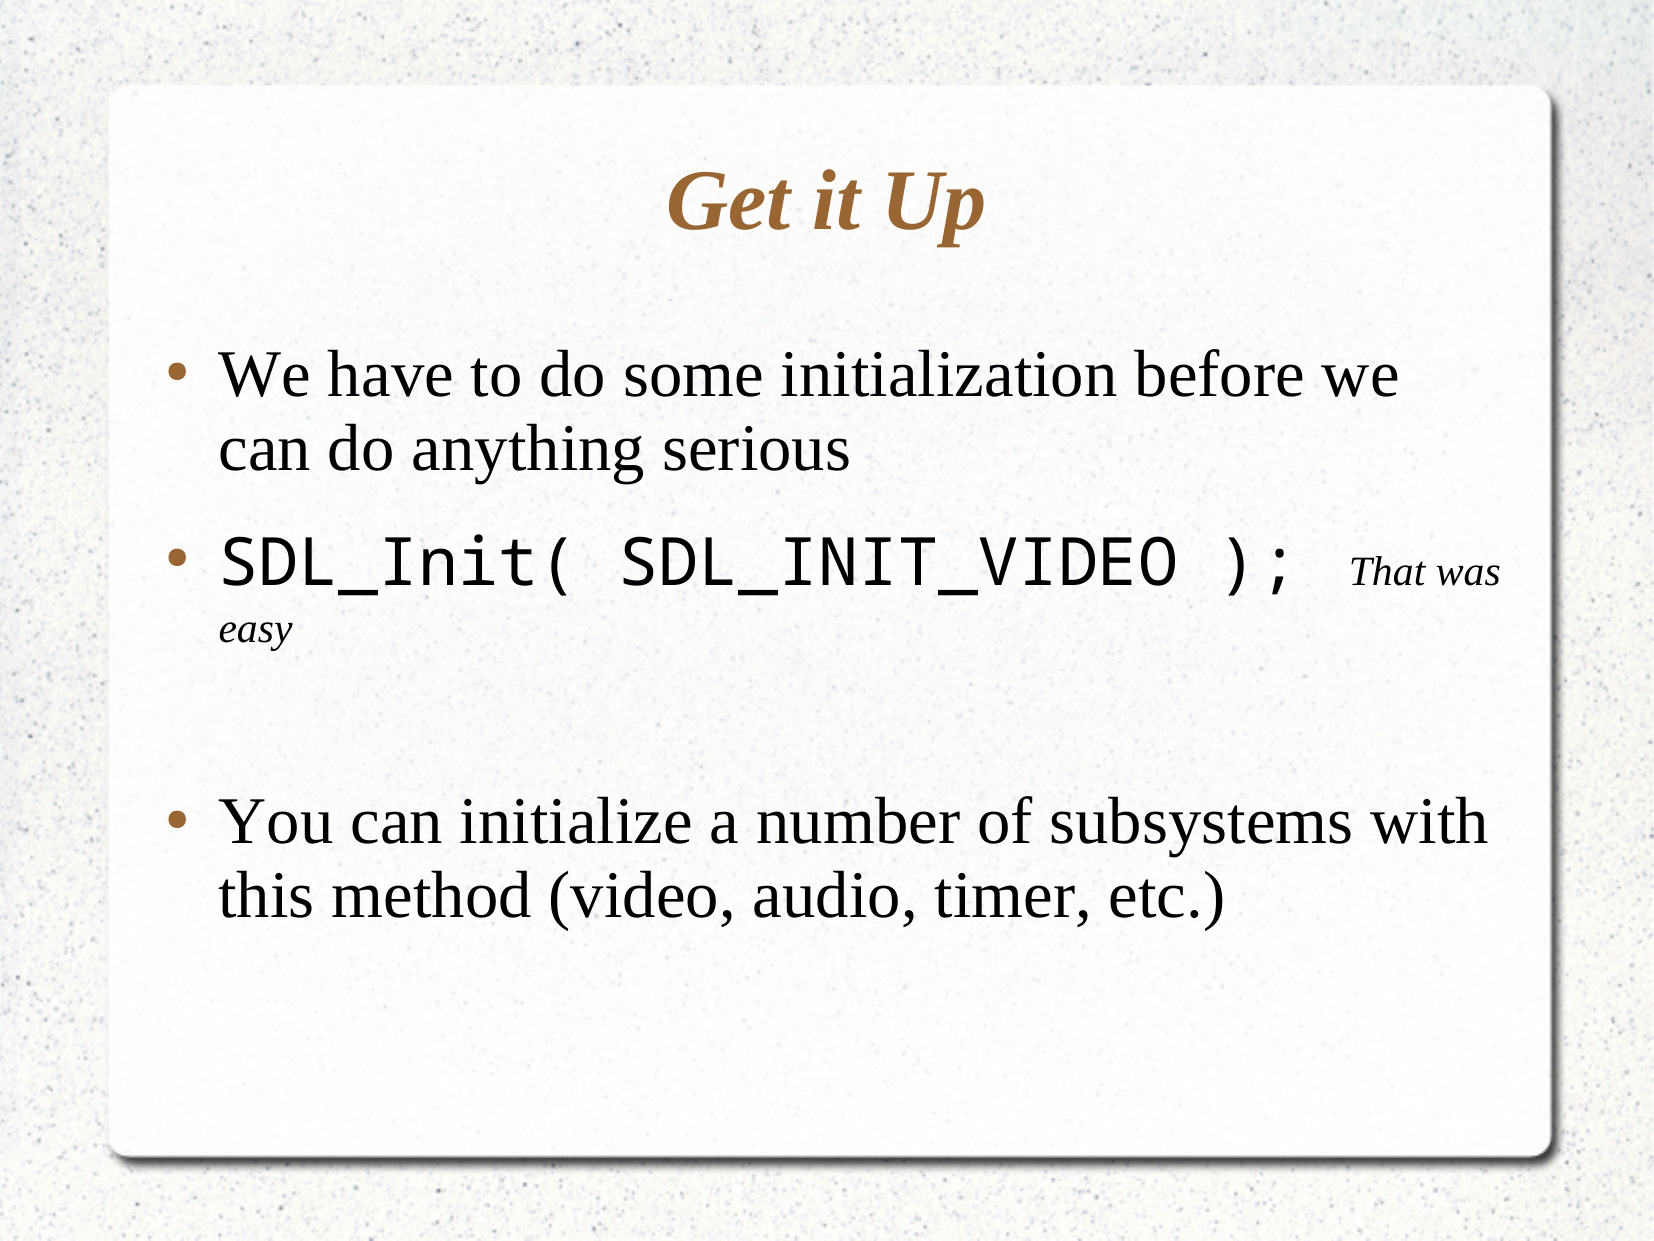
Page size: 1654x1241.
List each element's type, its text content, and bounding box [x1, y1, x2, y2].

title Get it Up [118, 96, 1536, 304]
picture [0, 0, 1654, 1241]
list We have to do some initialization before we can do anything serious SDL_Init( SDL_INIT_VIDEO ); That was easy You can initialize a number of subsystems with this method (video, audio, timer, etc.) [147, 336, 1506, 987]
